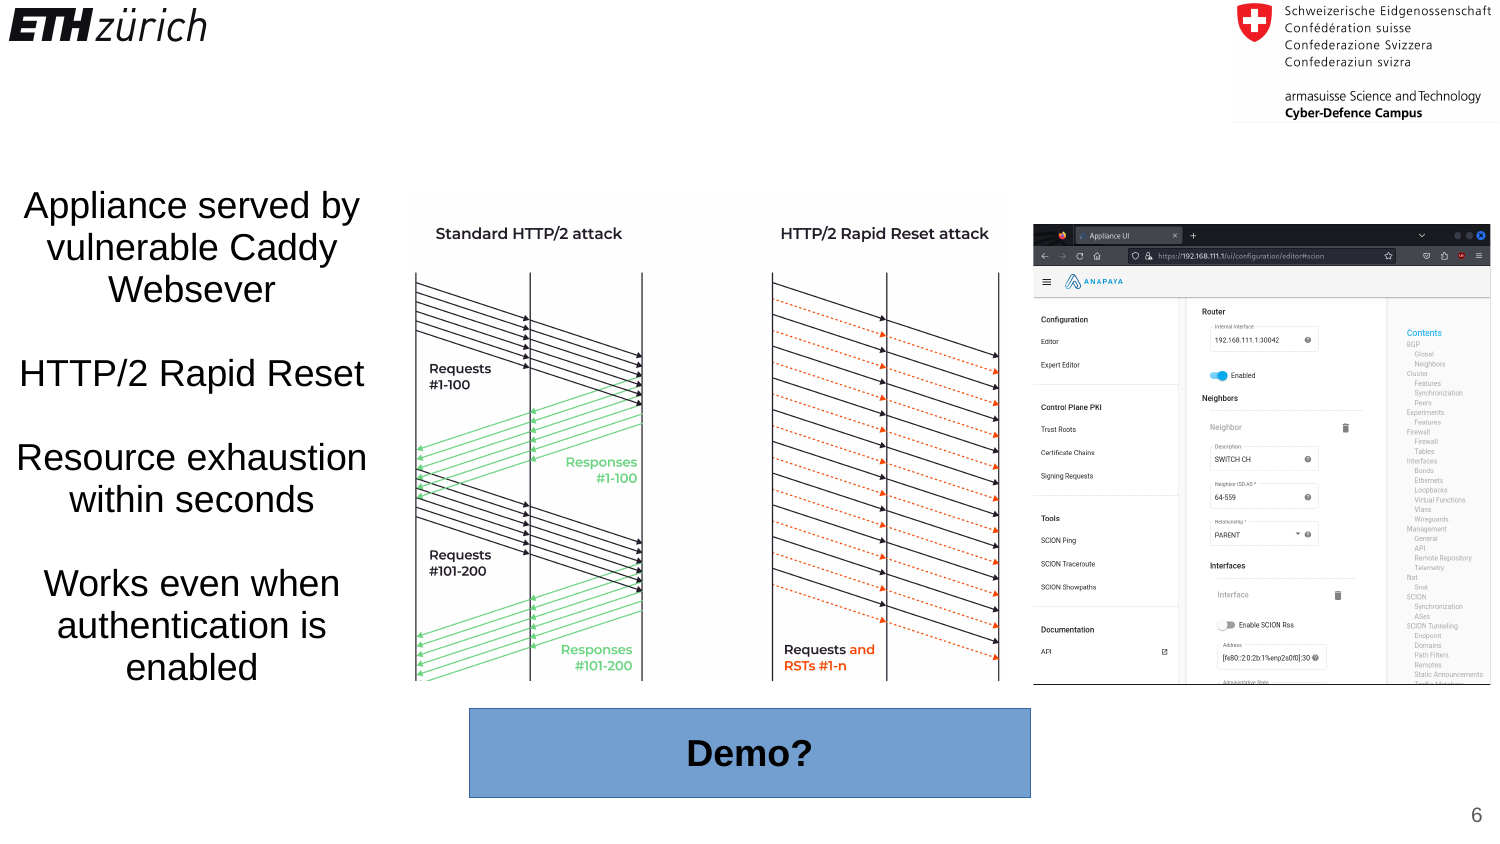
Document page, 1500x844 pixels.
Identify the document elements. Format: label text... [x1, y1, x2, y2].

picture [1033, 224, 1491, 685]
text_box Appliance served by vulnerable Caddy Websever HTTP/2 Rapid Reset Resource exhaustion within seconds Works even when authentication is enabled [0, 177, 384, 696]
text_box Demo? [469, 708, 1031, 798]
picture [1232, 0, 1500, 123]
picture [8, 8, 207, 42]
picture [406, 194, 1004, 681]
